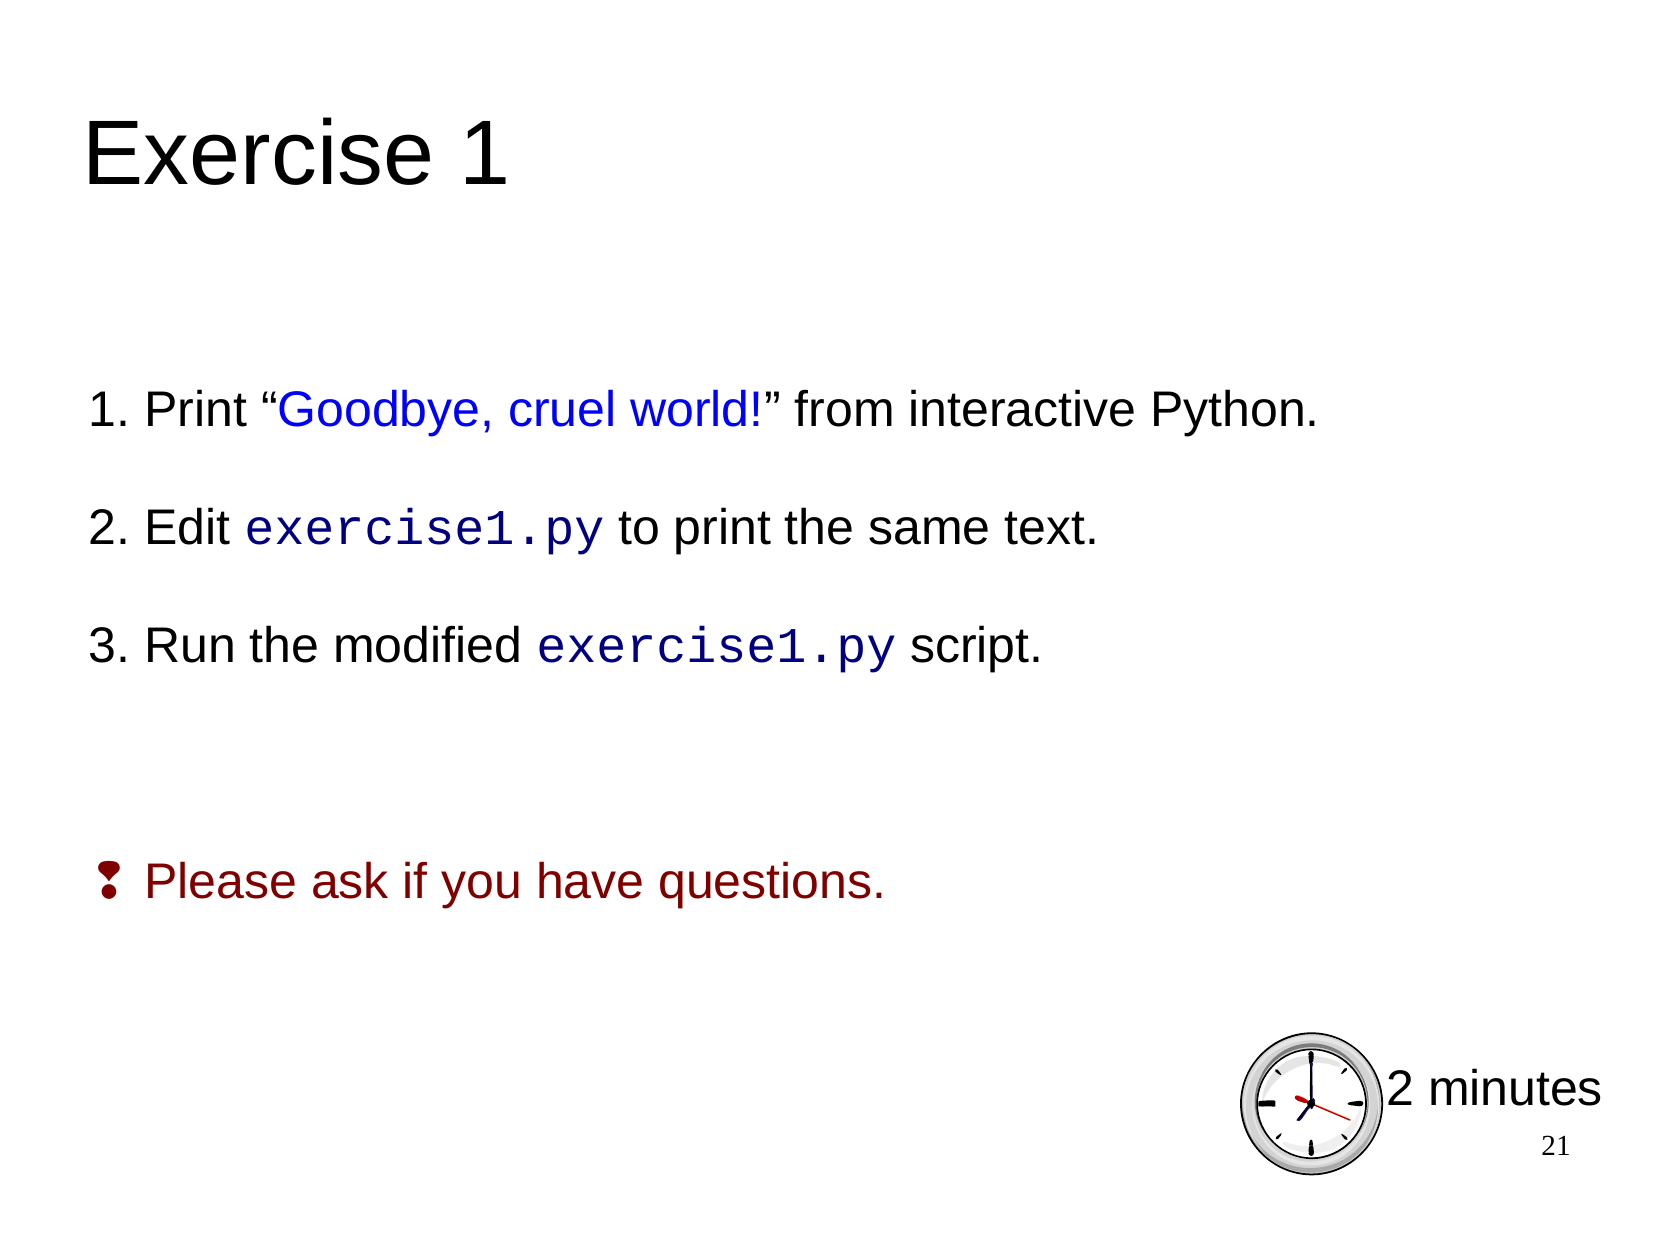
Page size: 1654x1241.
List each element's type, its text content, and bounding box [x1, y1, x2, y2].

text_box 2 minutes [1384, 1054, 1610, 1123]
text_box 2. Edit exercise1.py to print the same text. [82, 492, 1106, 566]
text_box 1. Print “Goodbye, cruel world!” from interactive Python. [82, 374, 1327, 443]
title Exercise 1 [82, 49, 1571, 257]
picture [1240, 1032, 1384, 1176]
text_box 3. Run the modified exercise1.py script. [82, 611, 1051, 684]
text_box ❢ Please ask if you have questions. [82, 847, 879, 916]
